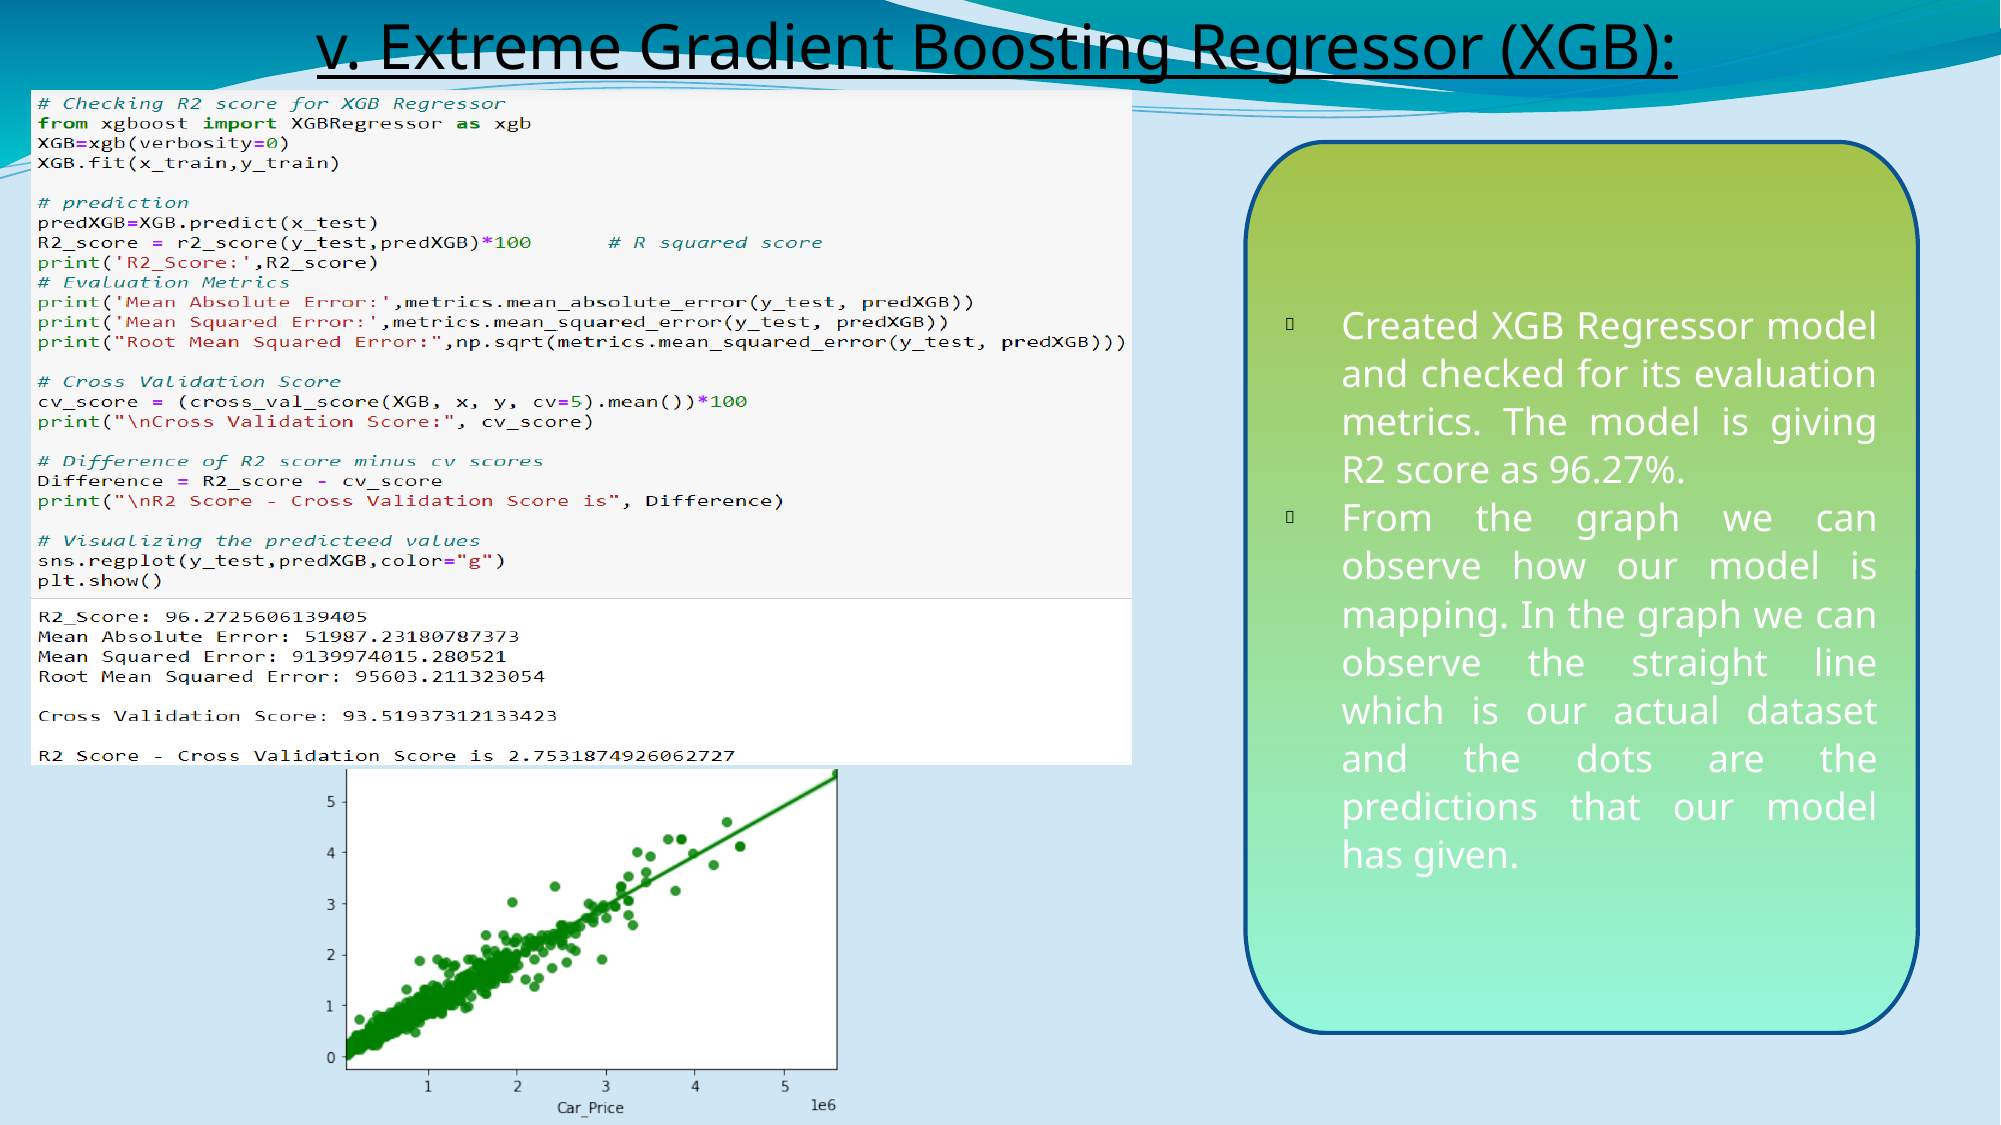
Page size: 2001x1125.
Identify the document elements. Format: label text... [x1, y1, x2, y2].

text_box Created XGB Regressor model and checked for its evaluation metrics. The model is giving R2 score as 96.27%. From the graph we can observe how our model is mapping. In the graph we can observe the straight line which is our actual dataset and the dots are the predictions that our model has given. [1245, 141, 1918, 1033]
text_box v. Extreme Gradient Boosting Regressor (XGB): [131, 0, 1864, 90]
picture [31, 90, 1132, 765]
picture [315, 769, 847, 1125]
